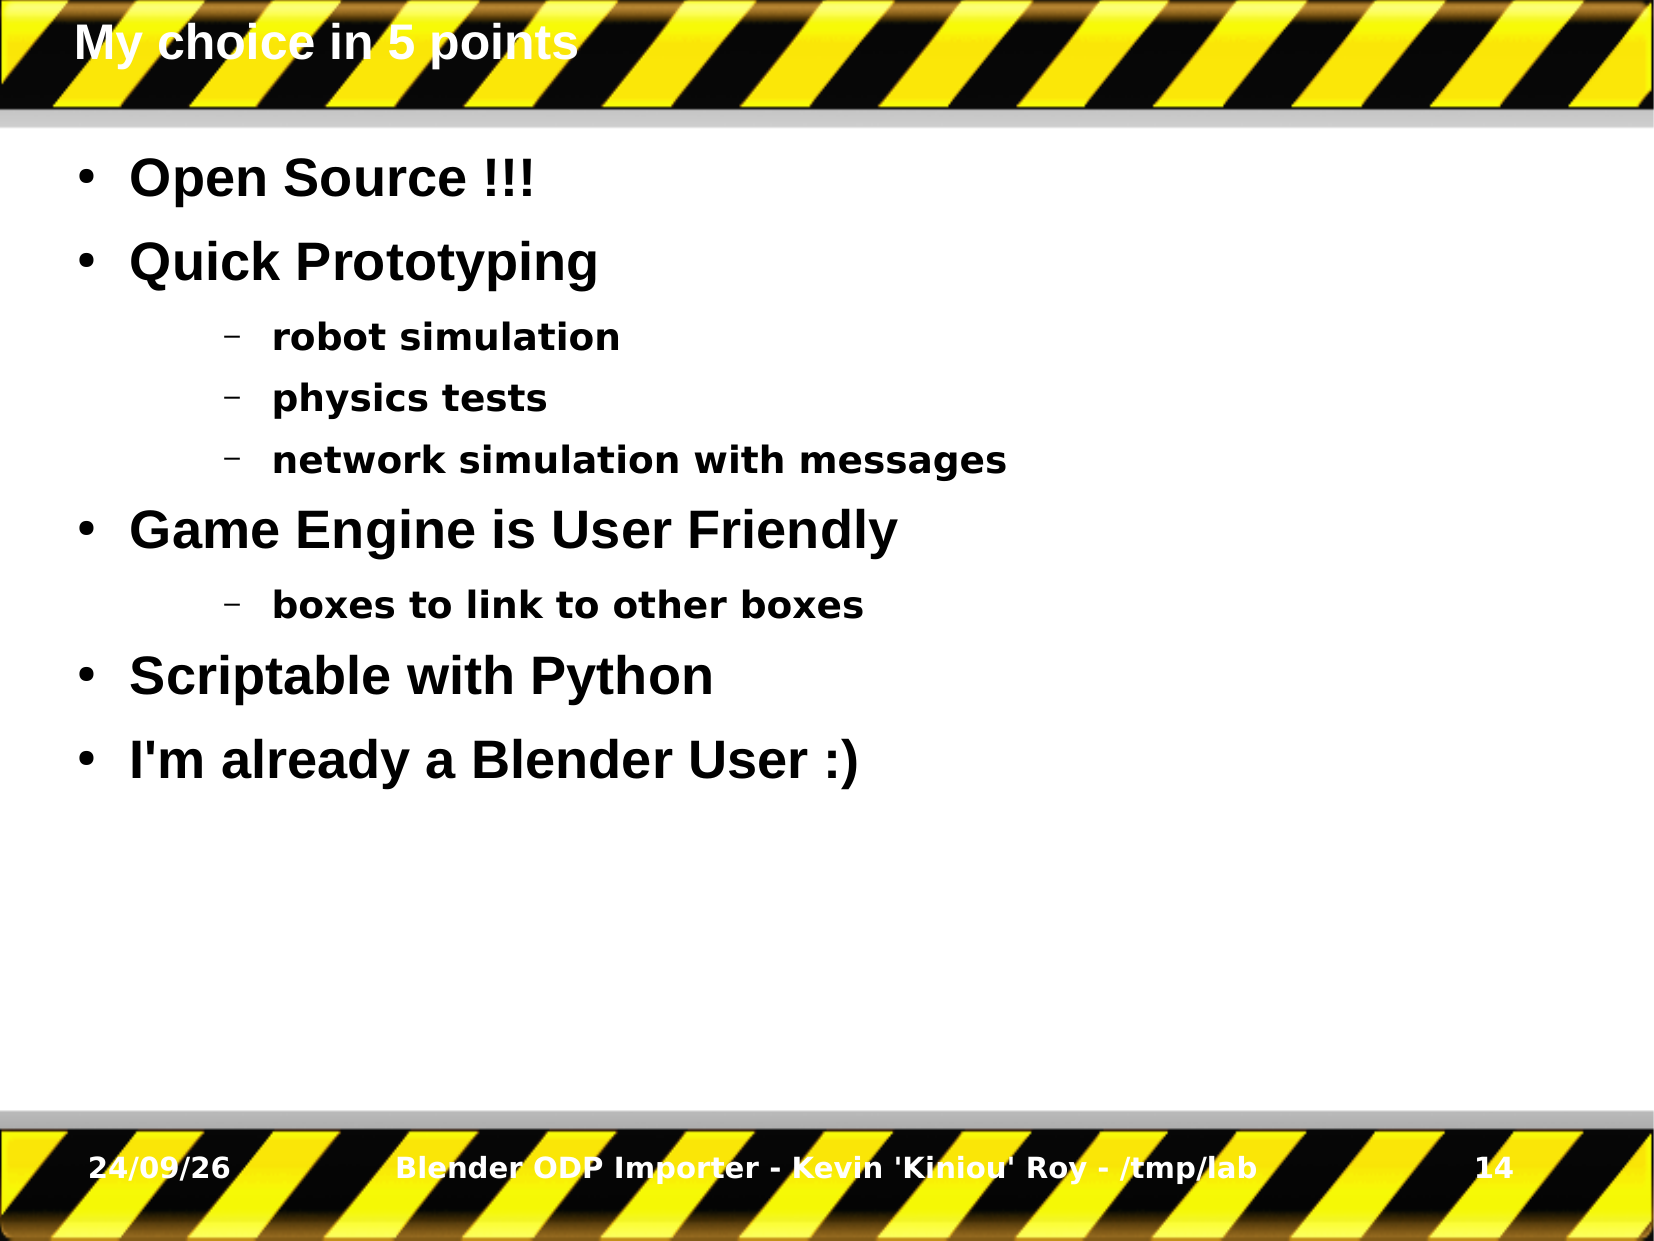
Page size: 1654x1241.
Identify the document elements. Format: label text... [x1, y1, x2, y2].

list Open Source !!! Quick Prototyping robot simulation physics tests network simulation with messages Game Engine is User Friendly boxes to link to other boxes Scriptable with Python I'm already a Blender User :) [59, 147, 1595, 1100]
picture [0, 0, 1654, 1241]
title My choice in 5 points [73, 14, 1580, 109]
